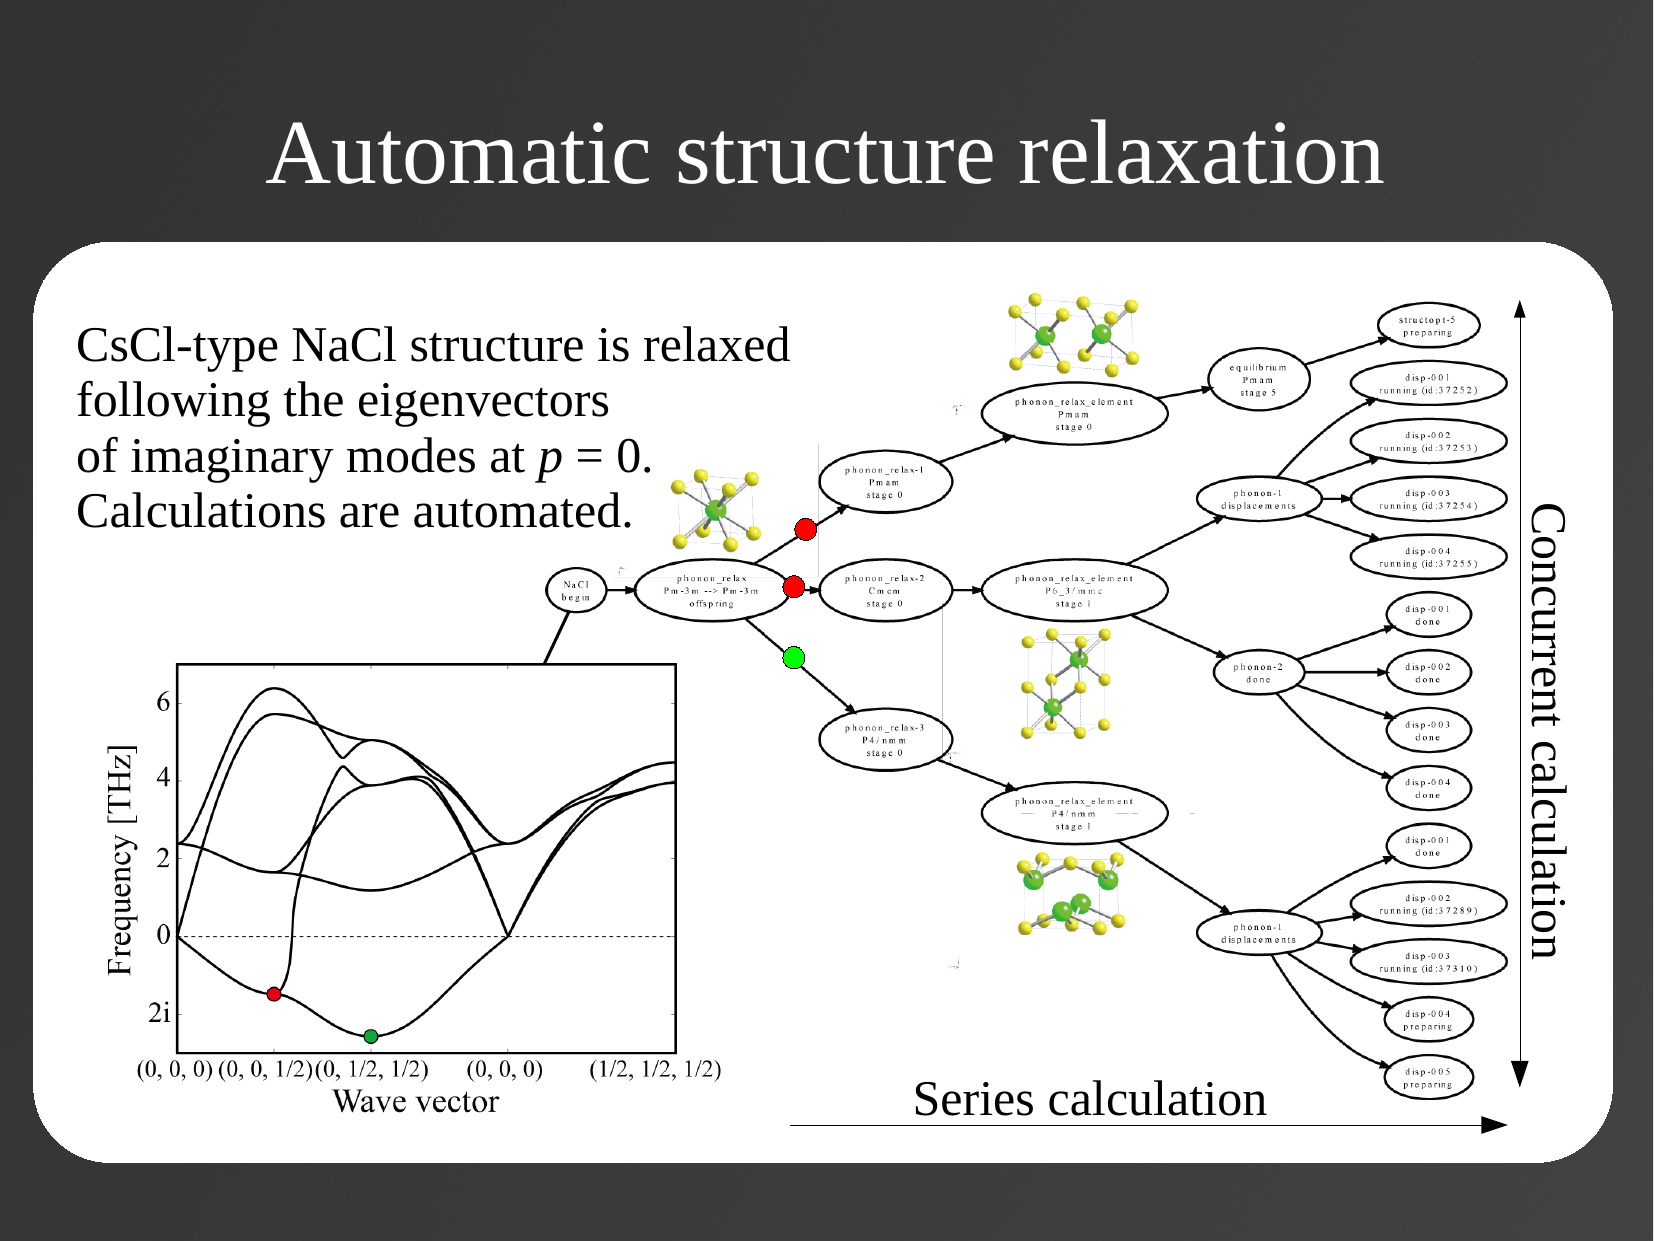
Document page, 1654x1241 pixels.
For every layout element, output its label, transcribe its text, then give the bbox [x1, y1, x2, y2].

text_box [33, 247, 1613, 1163]
text_box [807, 518, 817, 541]
text_box [782, 575, 805, 598]
text_box [782, 646, 805, 669]
text_box Concurrent calculation [1513, 487, 1584, 976]
title Automatic structure relaxation [82, 49, 1571, 257]
picture [0, 0, 1654, 1241]
text_box CsCl-type NaCl structure is relaxed following the eigenvectors of imaginary modes at p = 0. Calculations are automated. [61, 309, 807, 546]
text_box Series calculation [897, 1063, 1283, 1134]
